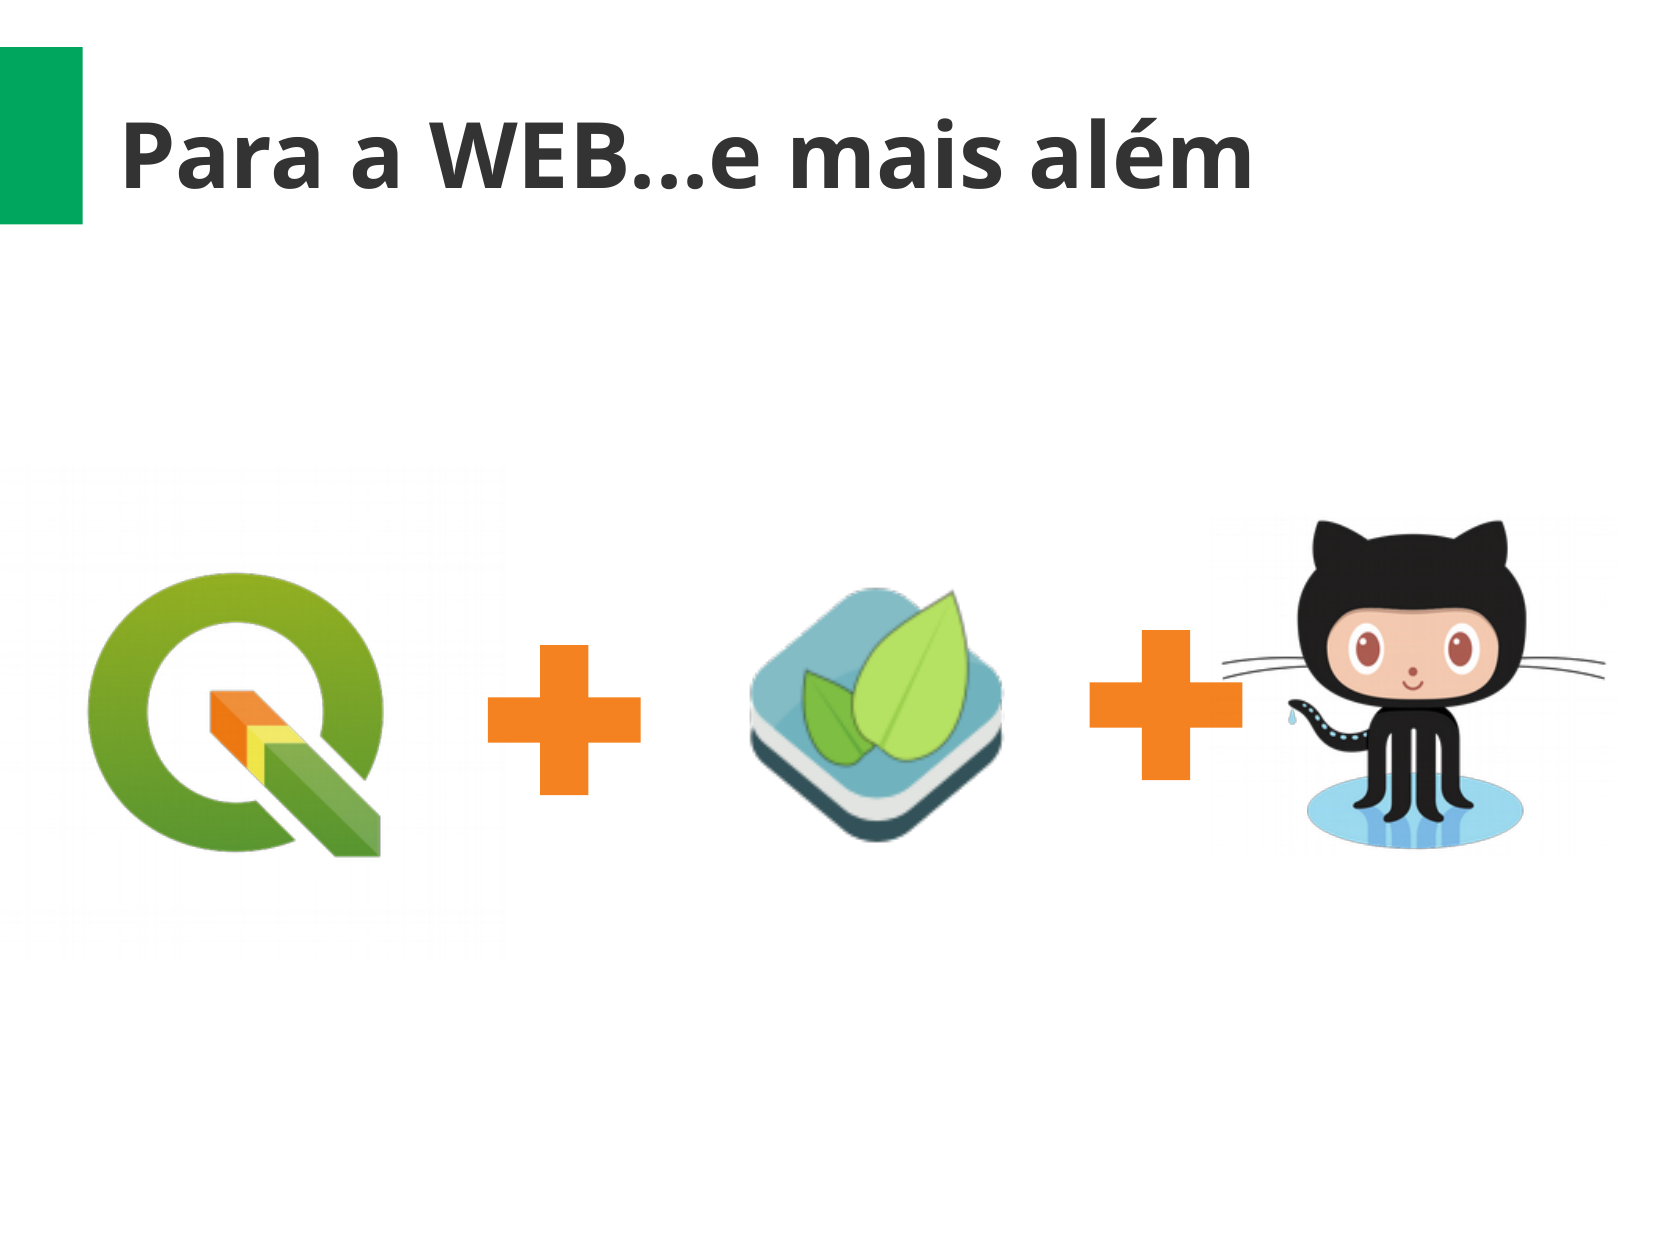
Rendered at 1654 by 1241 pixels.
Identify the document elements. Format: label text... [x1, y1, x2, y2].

picture [1209, 514, 1619, 856]
text_box [487, 645, 641, 796]
title Para a WEB...e mais além [118, 49, 1571, 257]
picture [746, 584, 1010, 848]
picture [0, 464, 506, 961]
text_box [1089, 630, 1209, 781]
